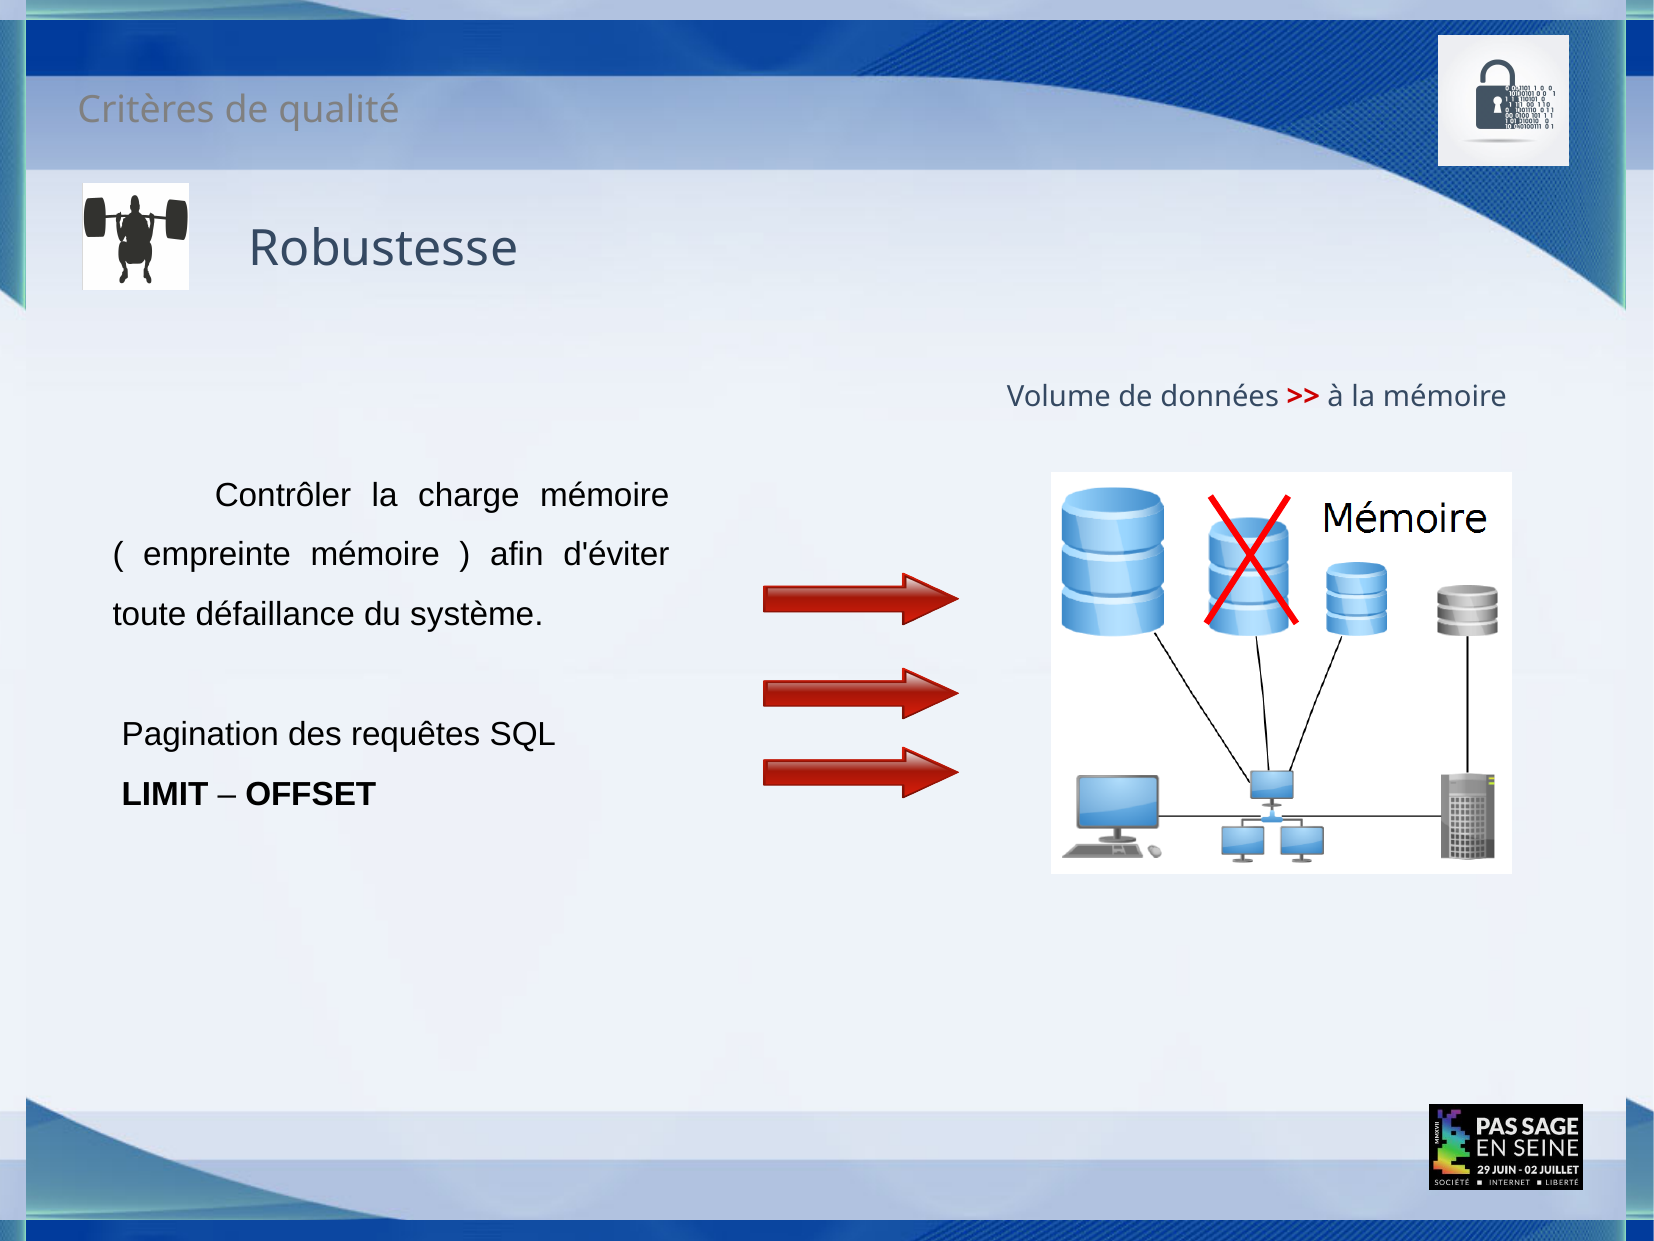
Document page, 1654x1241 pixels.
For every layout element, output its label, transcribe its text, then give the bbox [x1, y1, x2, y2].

text_box Contrôler la charge mémoire ( empreinte mémoire ) afin d'éviter toute défaillance du système. Pagination des requêtes SQL LIMIT – OFFSET [97, 445, 685, 871]
title Robustesse [200, 204, 567, 289]
title Volume de données >> à la mémoire [932, 366, 1582, 424]
picture [0, 0, 1654, 1241]
title Critères de qualité [11, 86, 466, 131]
